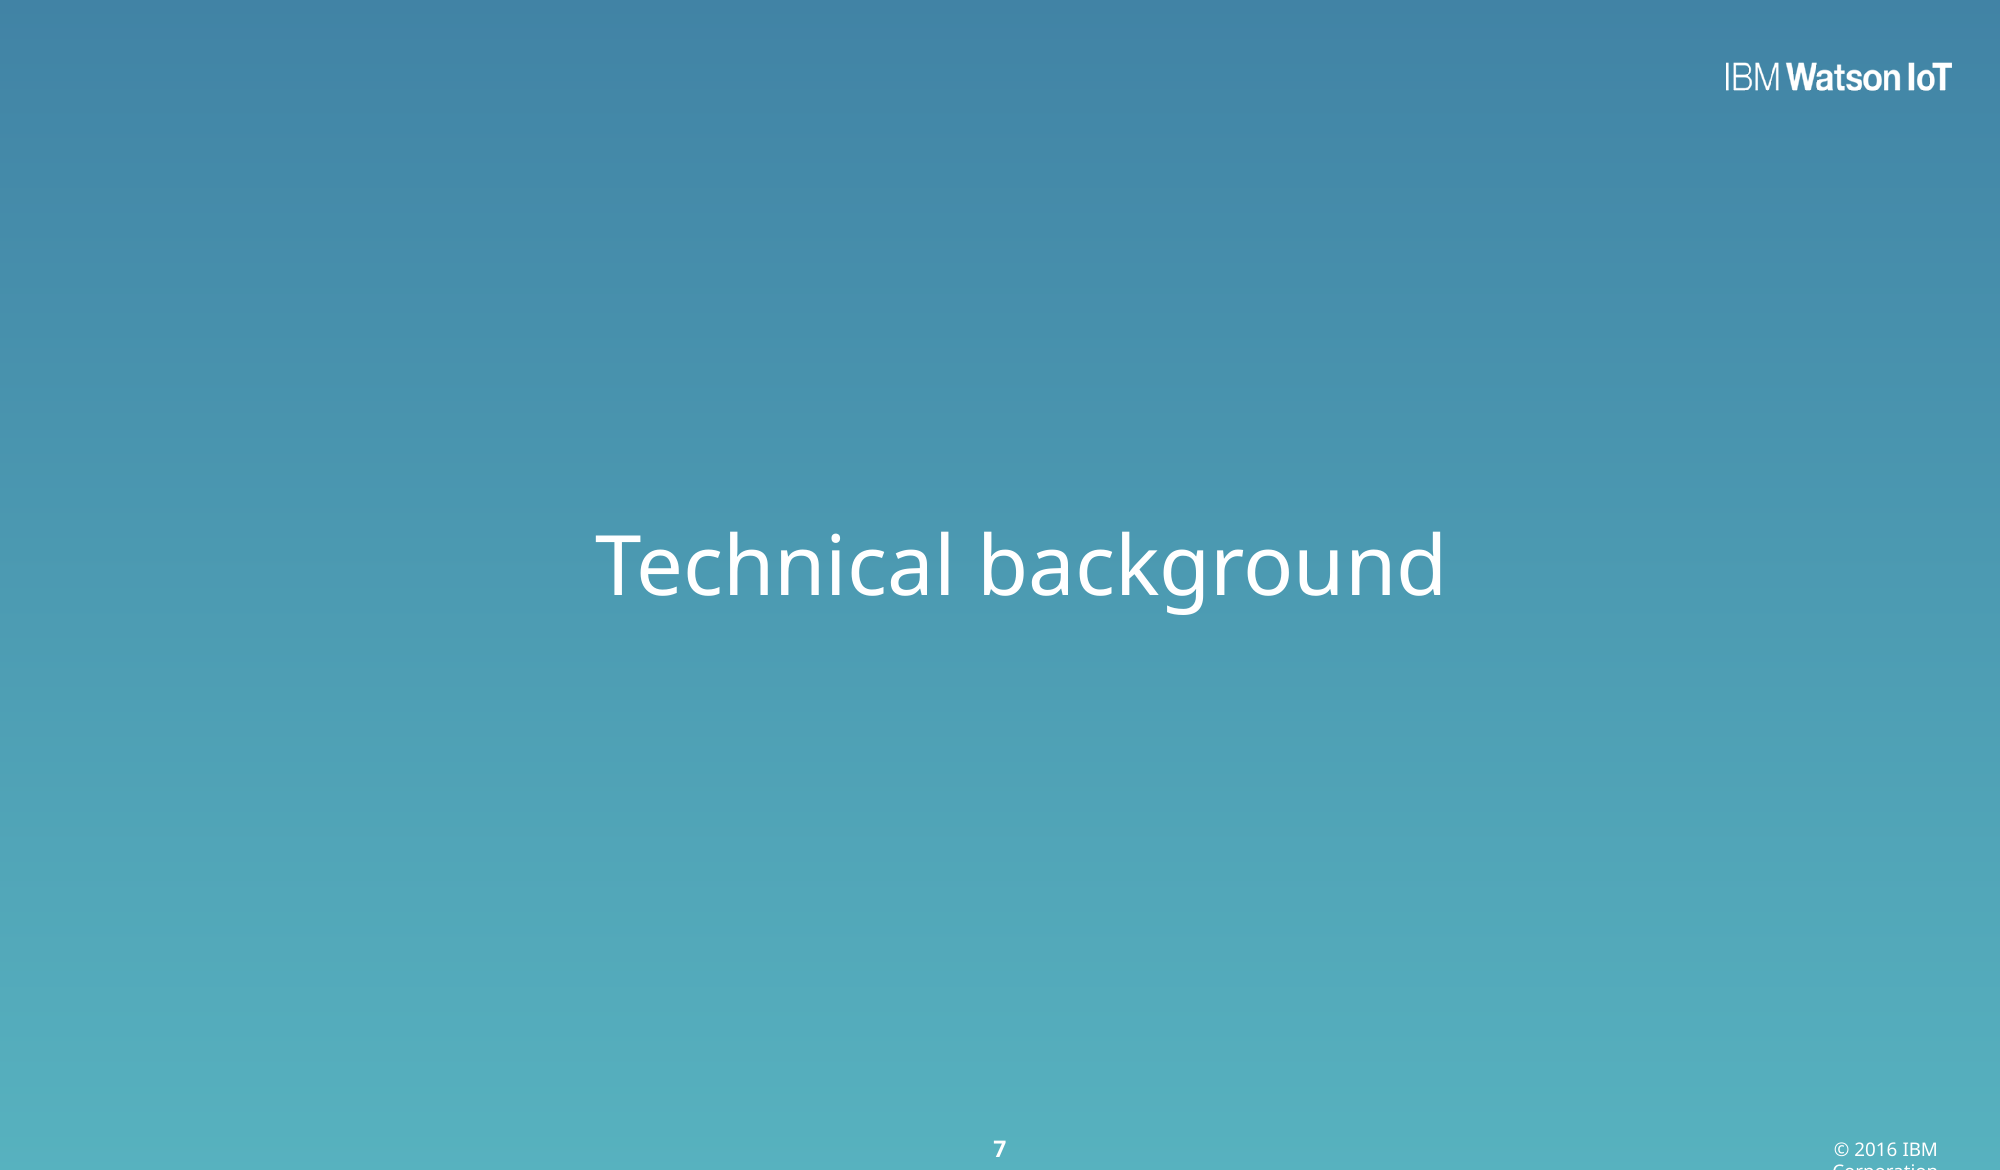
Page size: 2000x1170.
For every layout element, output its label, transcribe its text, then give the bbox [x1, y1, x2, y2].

picture [1726, 62, 1952, 91]
title Technical background [272, 391, 1772, 734]
